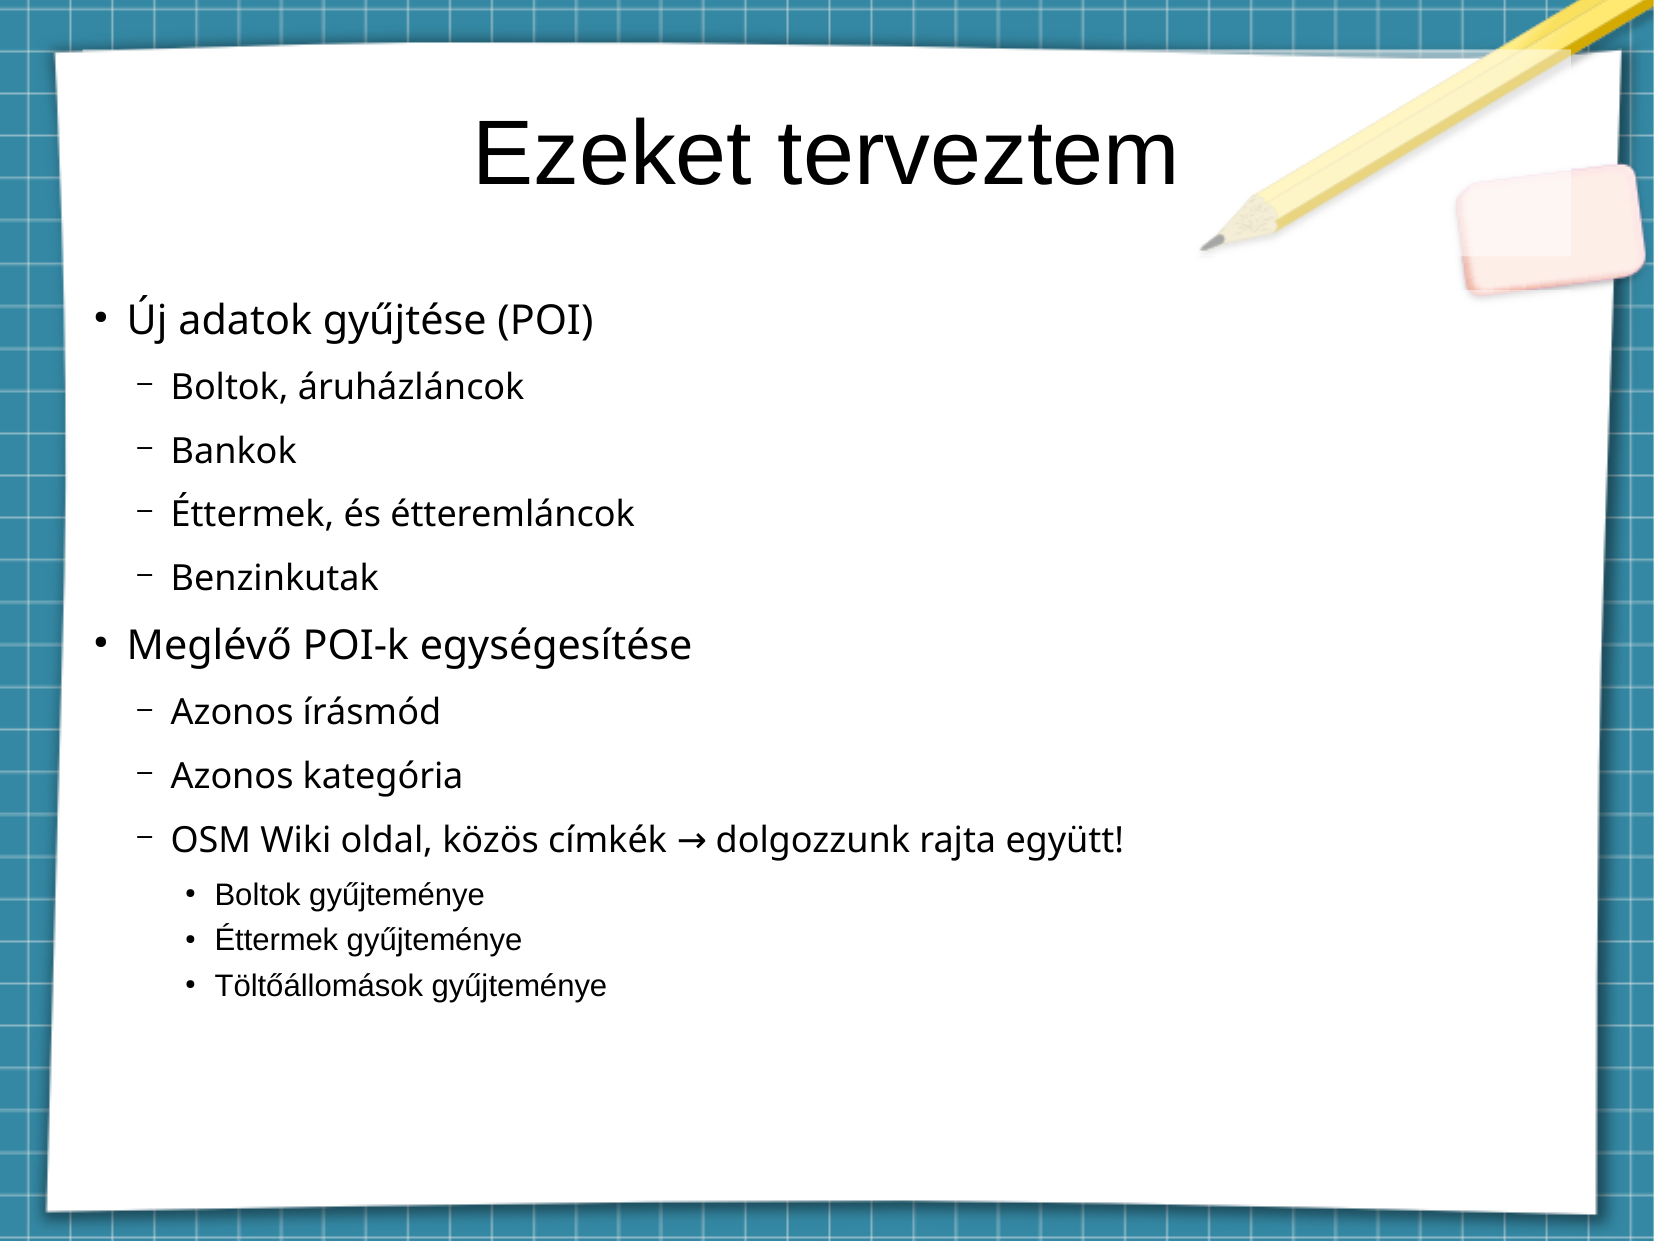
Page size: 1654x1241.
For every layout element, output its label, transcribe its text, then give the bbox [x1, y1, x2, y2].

list Új adatok gyűjtése (POI) Boltok, áruházláncok Bankok Éttermek, és étteremláncok Benzinkutak Meglévő POI-k egységesítése Azonos írásmód Azonos kategória OSM Wiki oldal, közös címkék → dolgozzunk rajta együtt! Boltok gyűjteménye Éttermek gyűjteménye Töltőállomások gyűjteménye [82, 290, 1571, 1010]
title Ezeket terveztem [82, 49, 1571, 257]
picture [0, 0, 1654, 1241]
